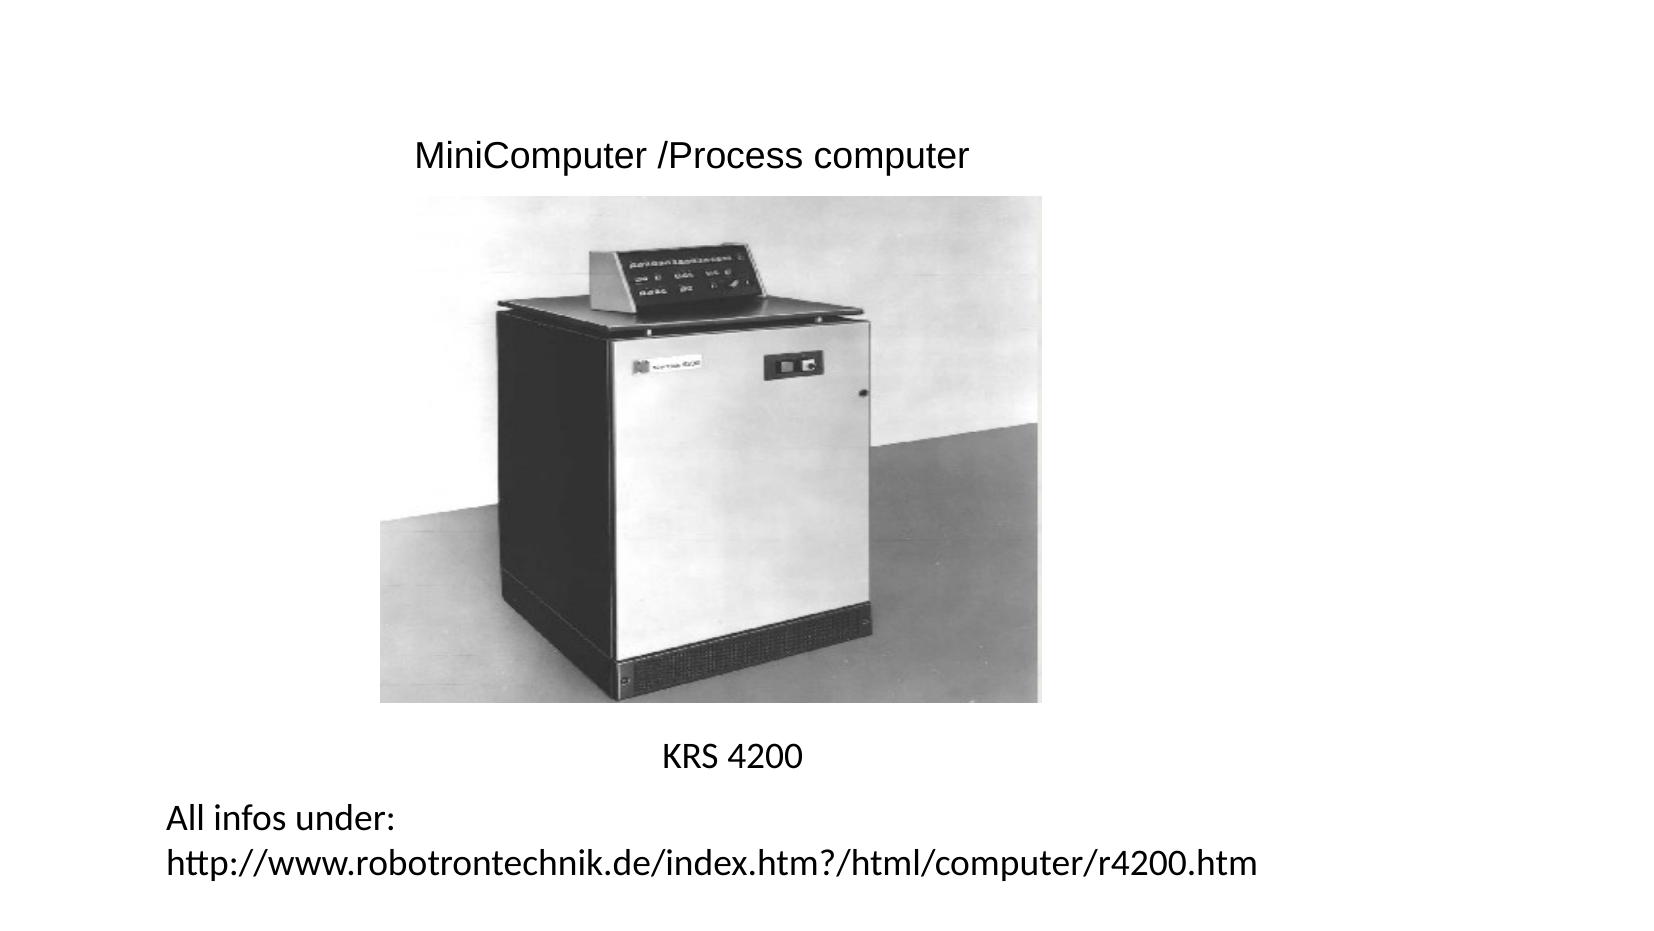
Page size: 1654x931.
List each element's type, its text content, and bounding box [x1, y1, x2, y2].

text_box MiniComputer /Process computer [399, 123, 1064, 184]
text_box All infos under: http://www.robotrontechnik.de/index.htm?/html/computer/r4200.htm [151, 785, 1585, 891]
text_box KRS 4200 [647, 723, 819, 784]
picture [380, 196, 1042, 703]
